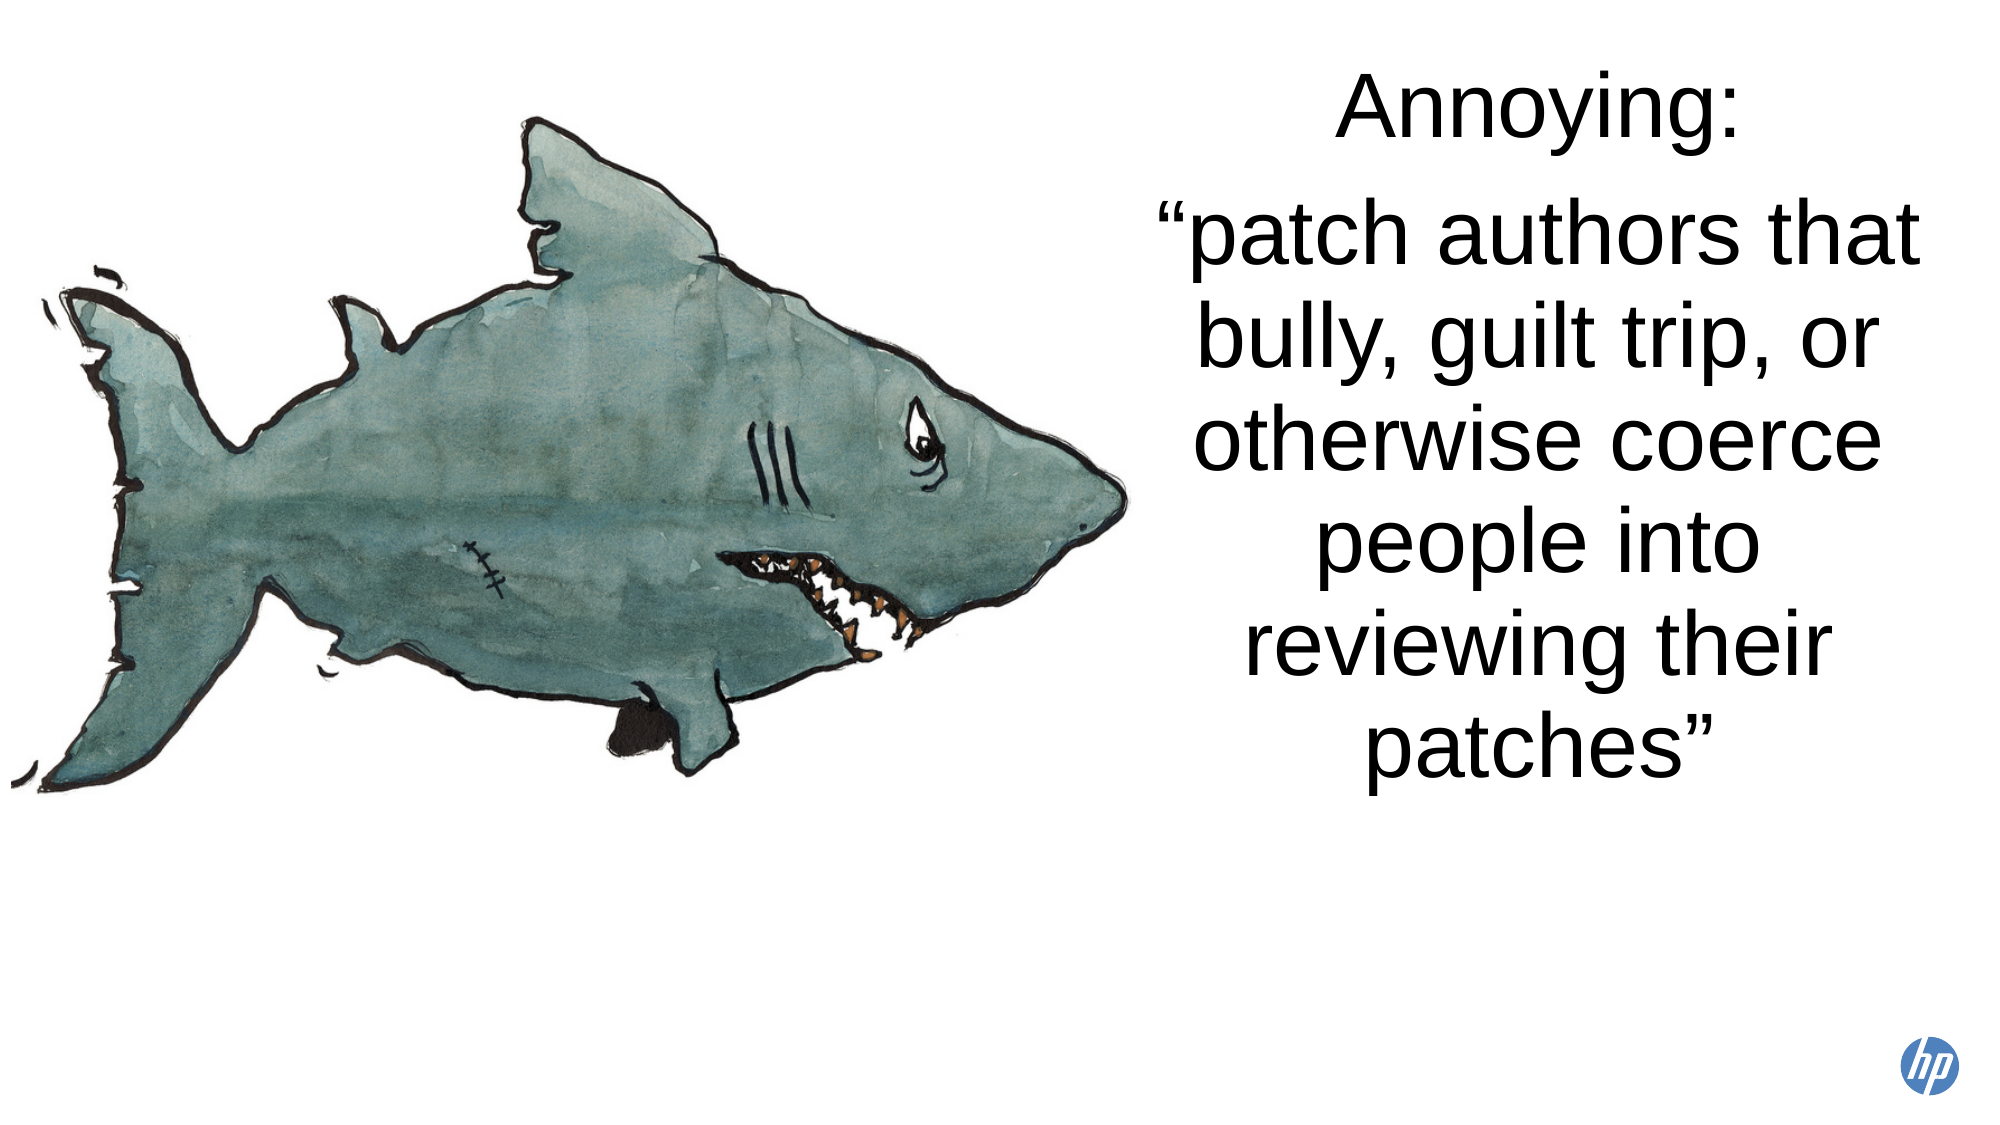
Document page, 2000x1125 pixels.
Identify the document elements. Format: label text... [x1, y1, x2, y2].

text_box Annoying: “patch authors that bully, guilt trip, or otherwise coerce people into reviewing their patches” [1117, 47, 1961, 807]
picture [11, 106, 1134, 802]
